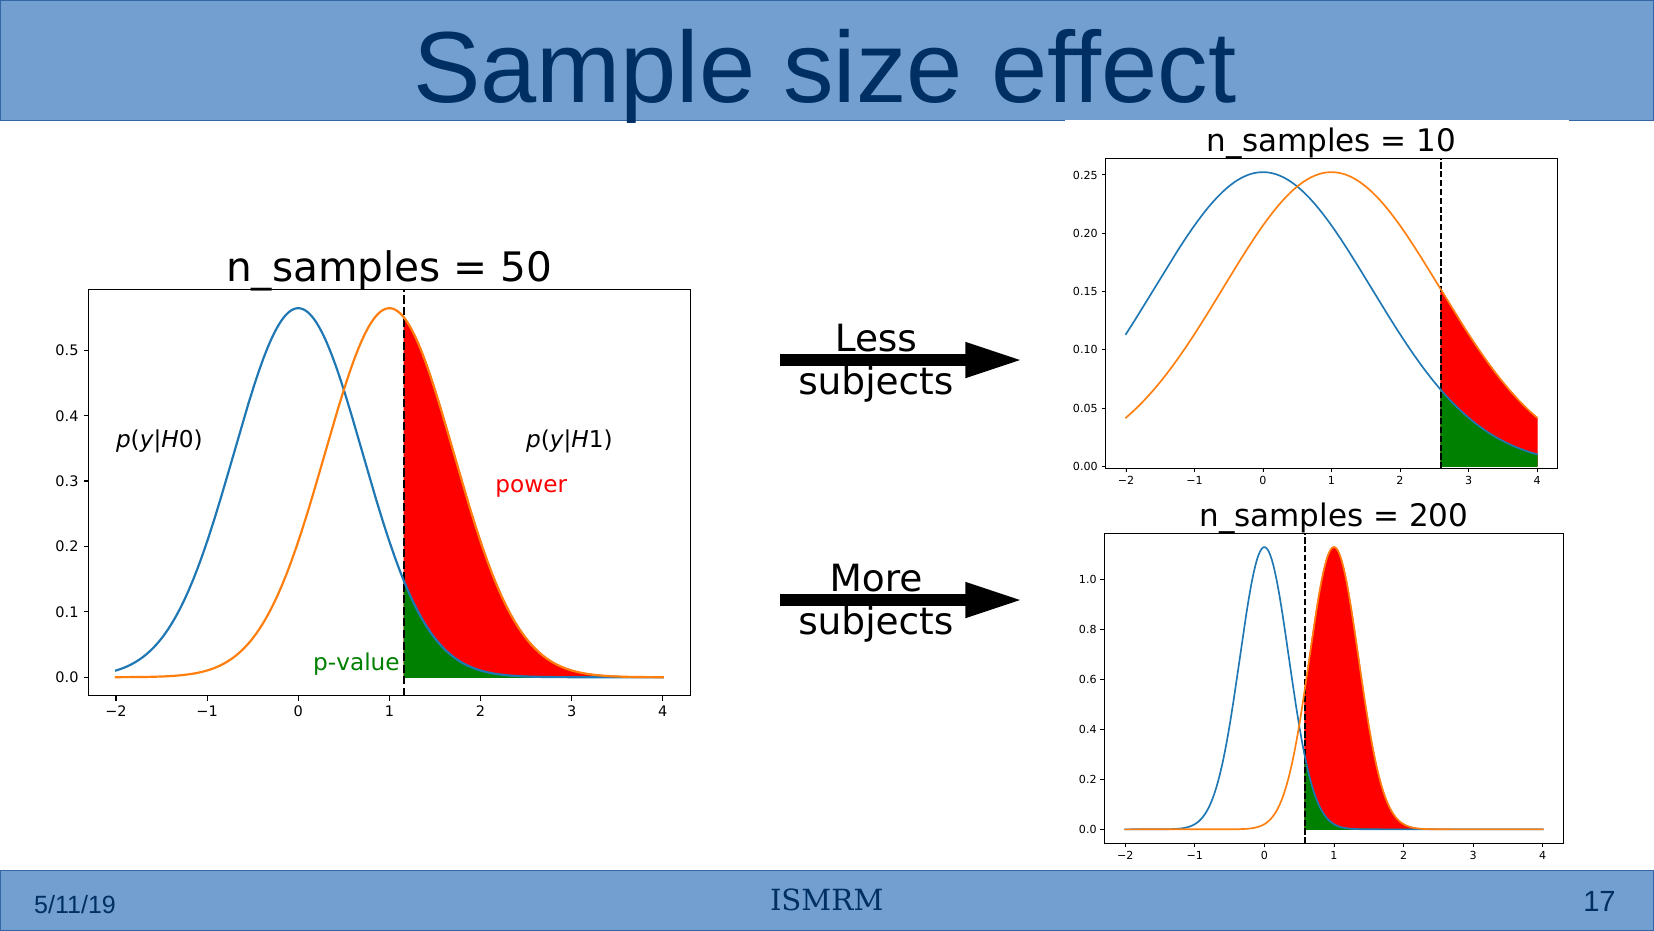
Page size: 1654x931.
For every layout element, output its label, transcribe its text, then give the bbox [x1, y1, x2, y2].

picture [45, 240, 706, 731]
title Sample size effect [0, 15, 1651, 121]
picture [1065, 120, 1576, 871]
